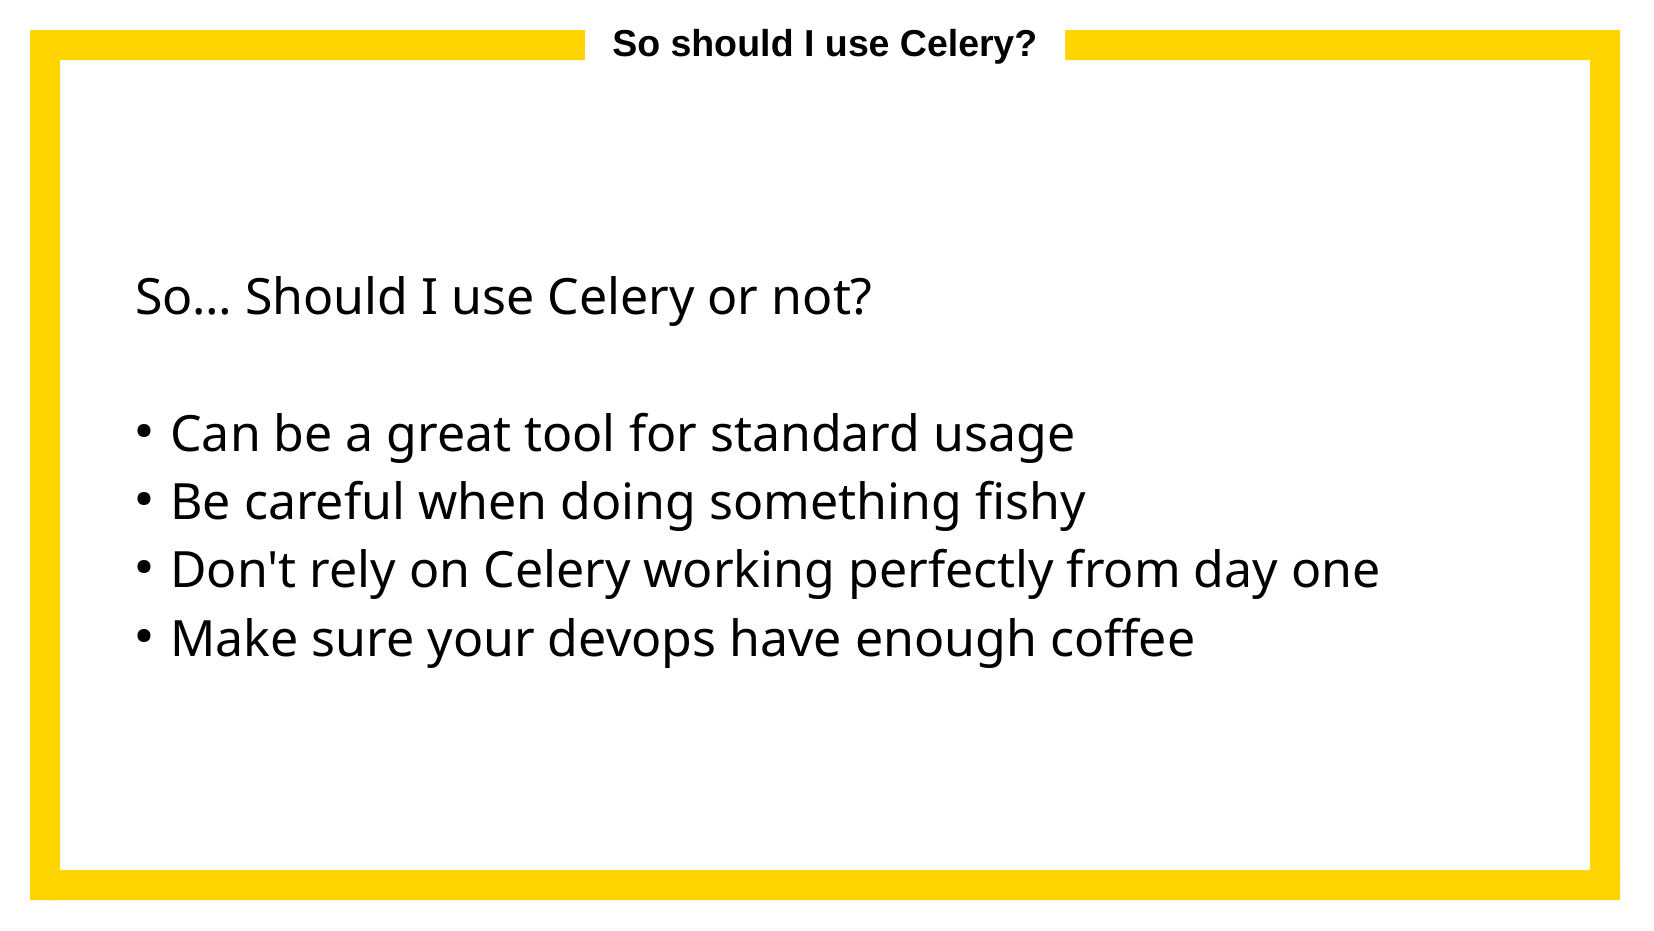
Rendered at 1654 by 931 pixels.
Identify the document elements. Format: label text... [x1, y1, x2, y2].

text_box So… Should I use Celery or not? Can be a great tool for standard usage Be careful when doing something fishy Don't rely on Celery working perfectly from day one Make sure your devops have enough coffee [135, 96, 1531, 837]
text_box So should I use Celery? [585, 5, 1066, 81]
text_box [30, 30, 1621, 901]
